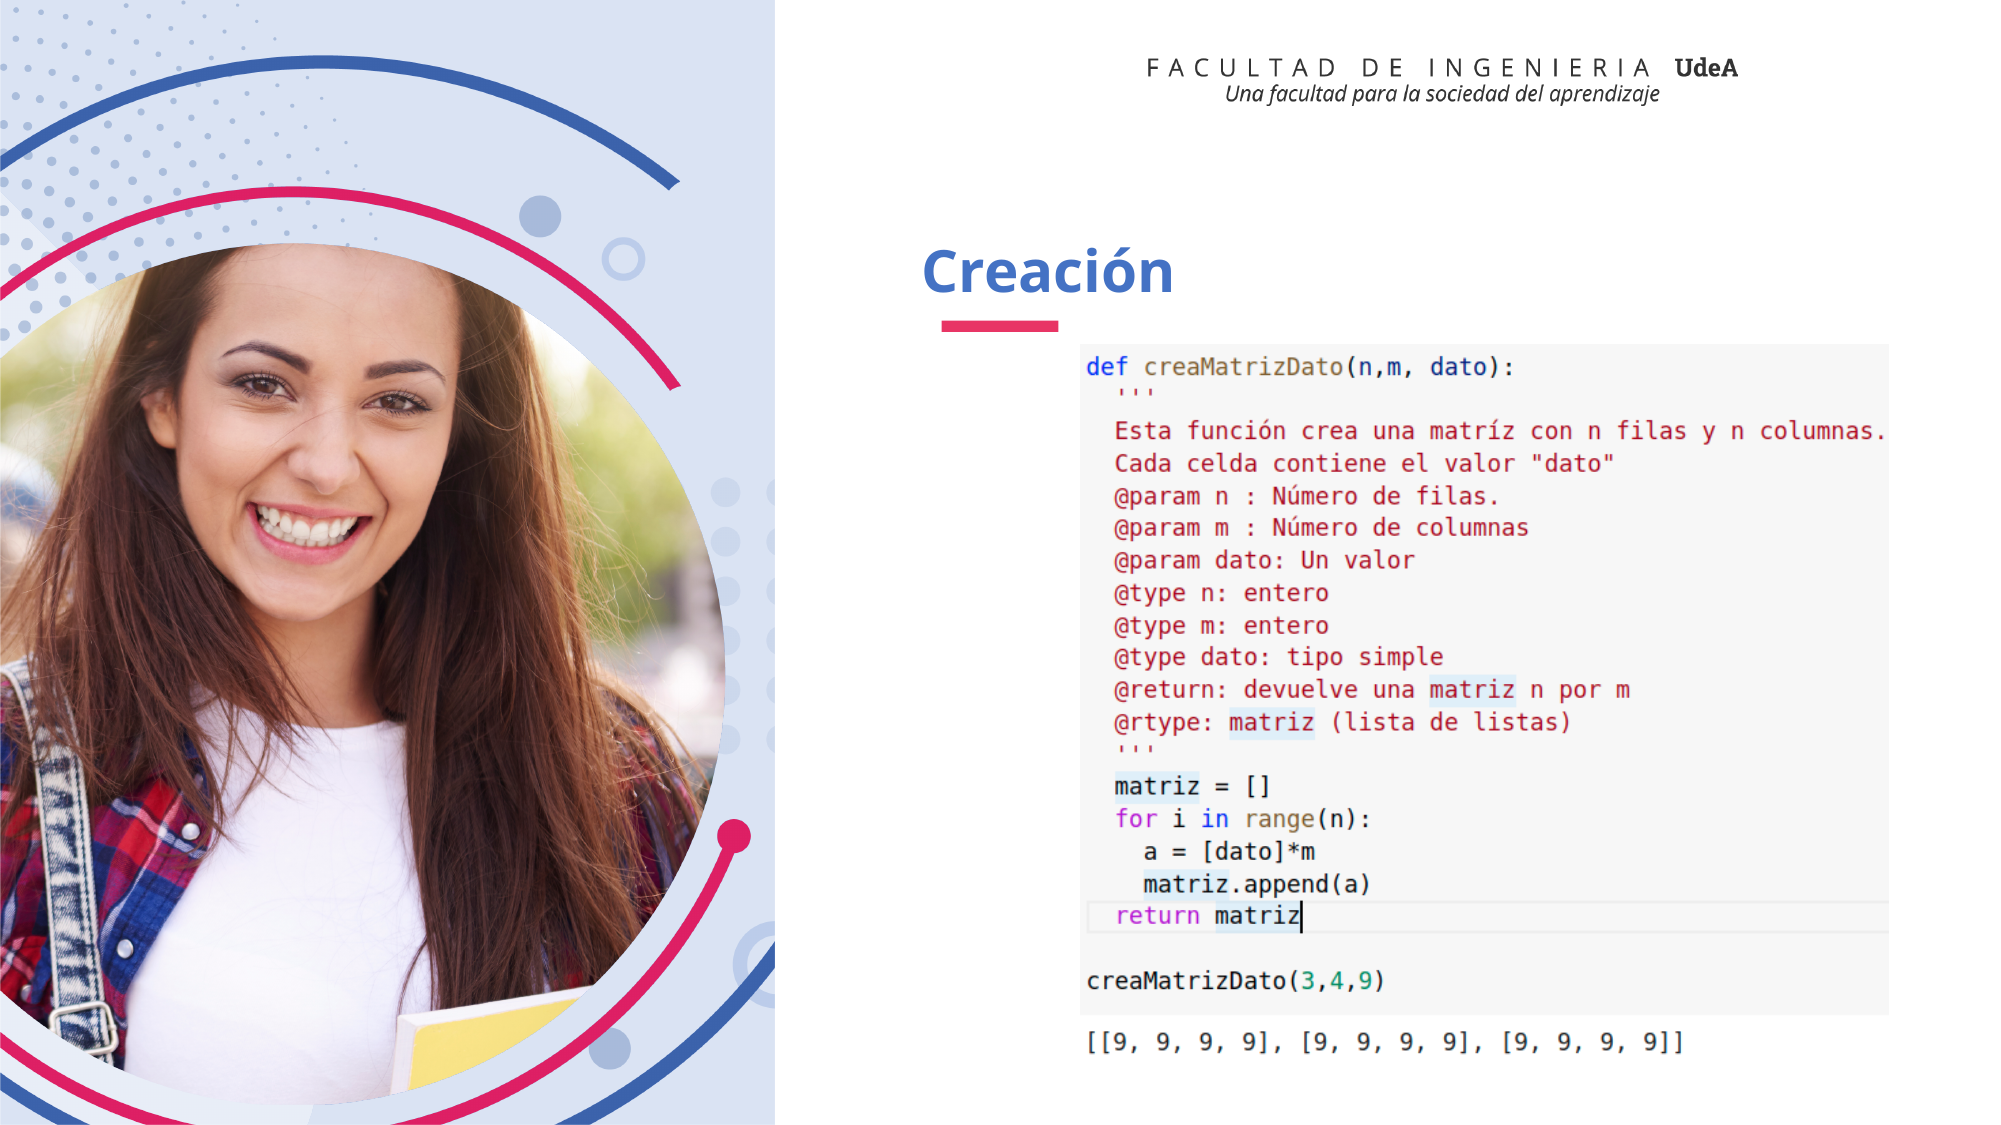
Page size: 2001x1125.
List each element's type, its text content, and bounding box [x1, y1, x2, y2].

picture [0, 0, 775, 1125]
text_box Creación [907, 218, 1803, 330]
picture [1148, 57, 1738, 106]
picture [1080, 344, 1889, 1071]
